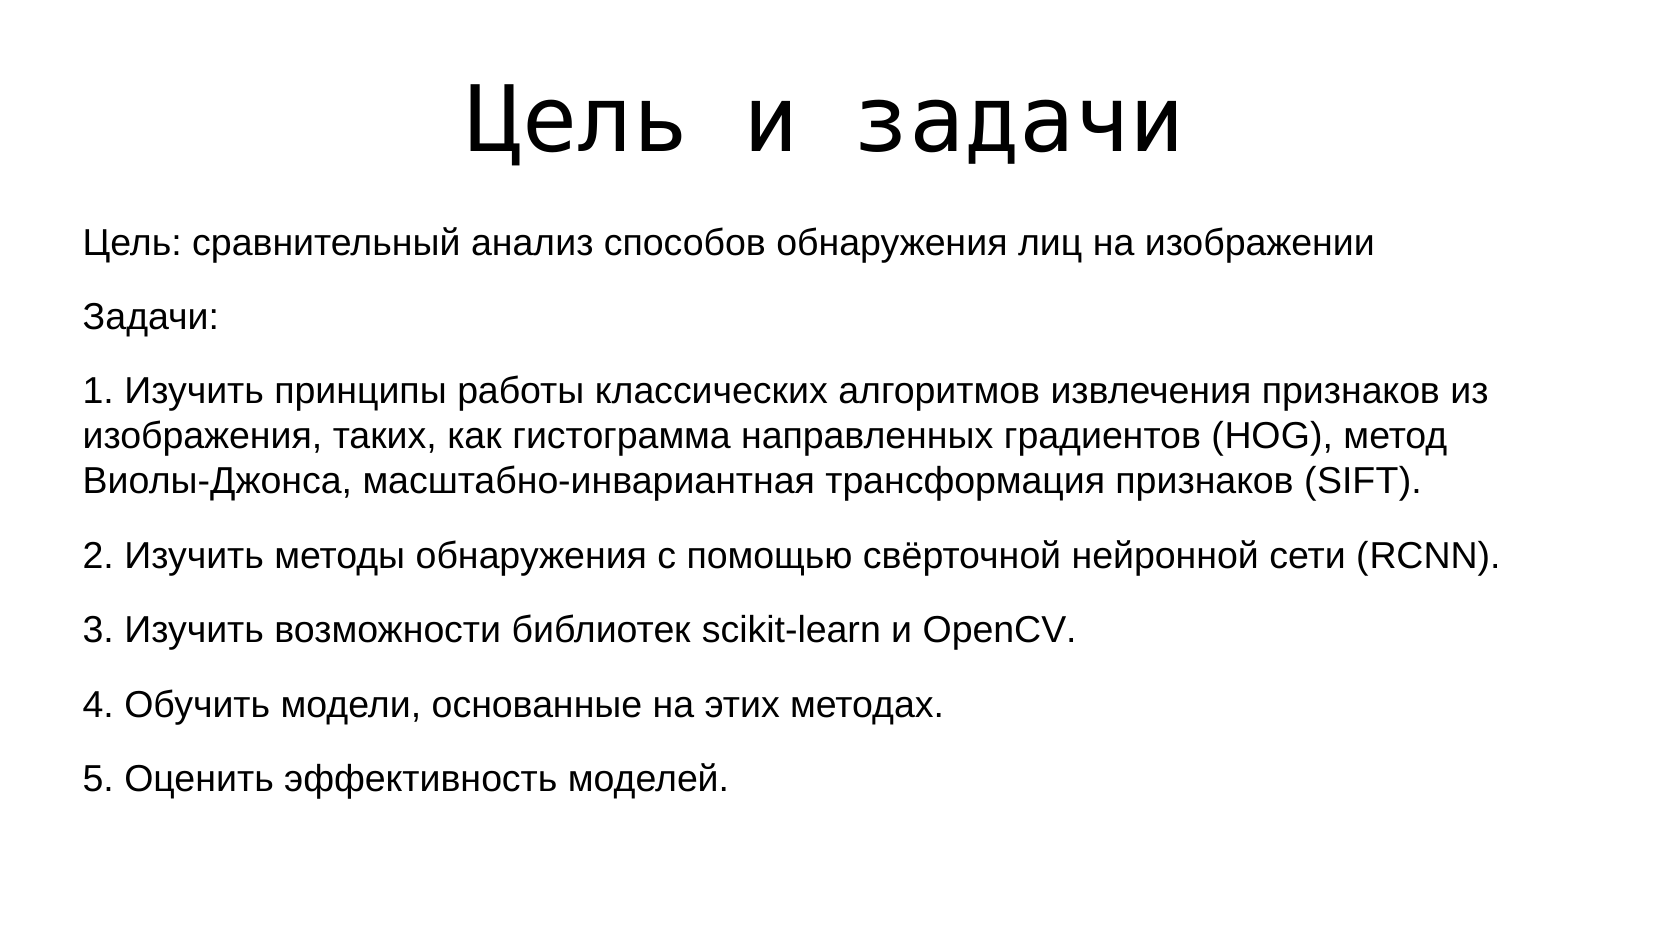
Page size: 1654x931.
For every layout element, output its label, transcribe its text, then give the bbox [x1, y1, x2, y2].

title Цель и задачи [82, 37, 1571, 193]
list Цель: сравнительный анализ способов обнаружения лиц на изображении Задачи: 1. Изучить принципы работы классических алгоритмов извлечения признаков из изображения, таких, как гистограмма направленных градиентов (HOG), метод Виолы-Джонса, масштабно-инвариантная трансформация признаков (SIFT). 2. Изучить методы обнаружения с помощью свёрточной нейронной сети (RCNN). 3. Изучить возможности библиотек scikit-learn и OpenCV. 4. Обучить модели, основанные на этих методах. 5. Оценить эффективность моделей. [82, 217, 1571, 827]
